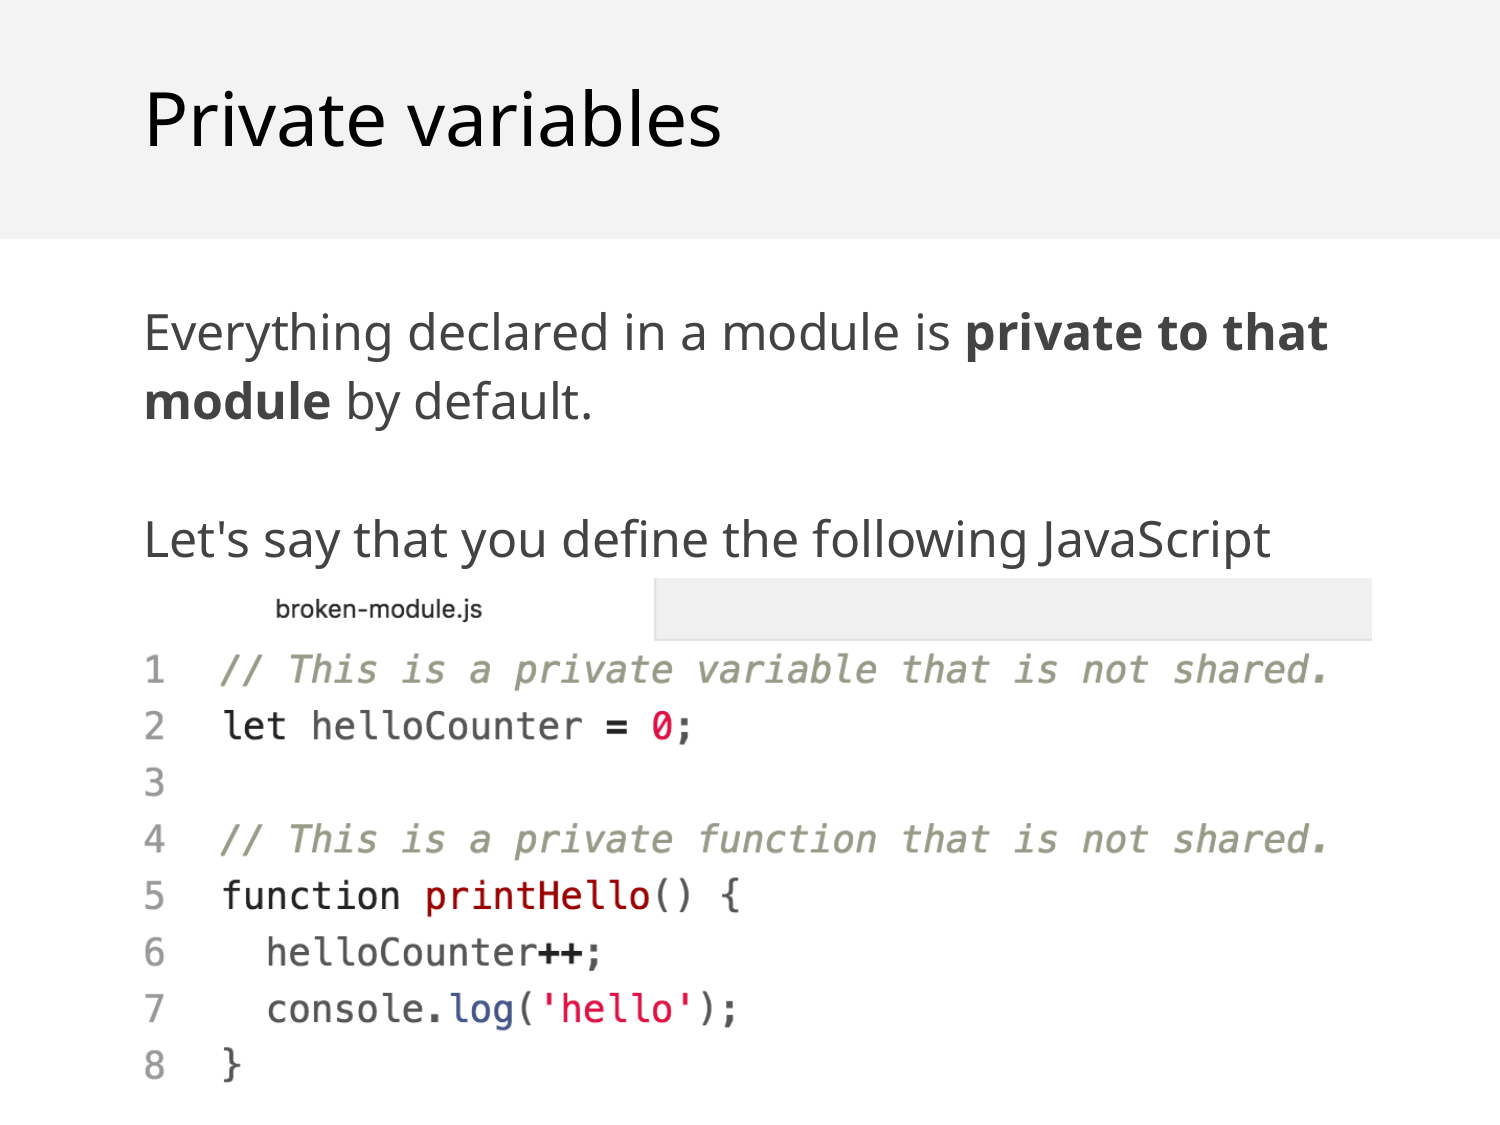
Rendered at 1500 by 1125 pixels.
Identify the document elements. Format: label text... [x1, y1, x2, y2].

title Private variables [128, 56, 1372, 183]
picture [110, 578, 1372, 1106]
list Everything declared in a module is private to that module by default. Let's say that you define the following JavaScript file: [128, 276, 1372, 450]
